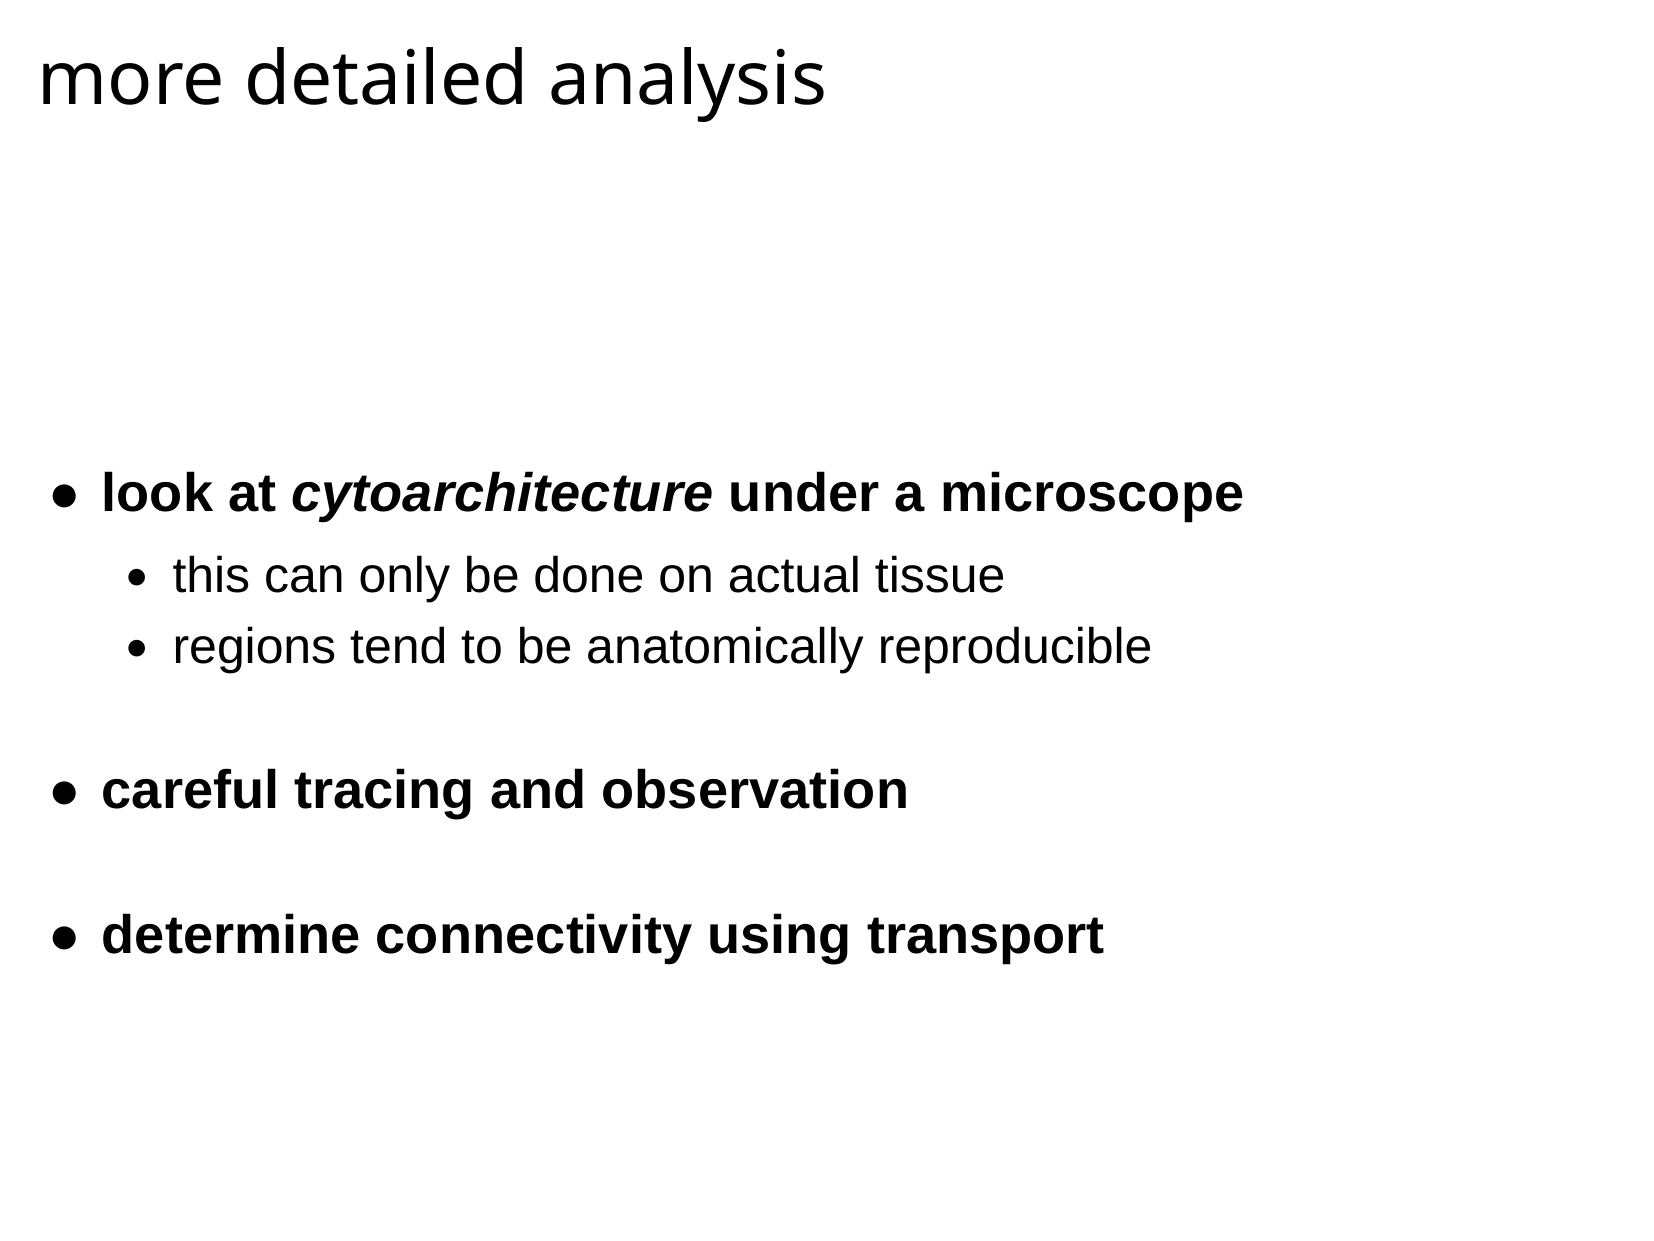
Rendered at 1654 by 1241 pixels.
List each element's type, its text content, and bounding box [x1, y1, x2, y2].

title more detailed analysis [37, 0, 1613, 151]
list look at cytoarchitecture under a microscope this can only be done on actual tissue regions tend to be anatomically reproducible careful tracing and observation determine connectivity using transport [30, 187, 1654, 1241]
